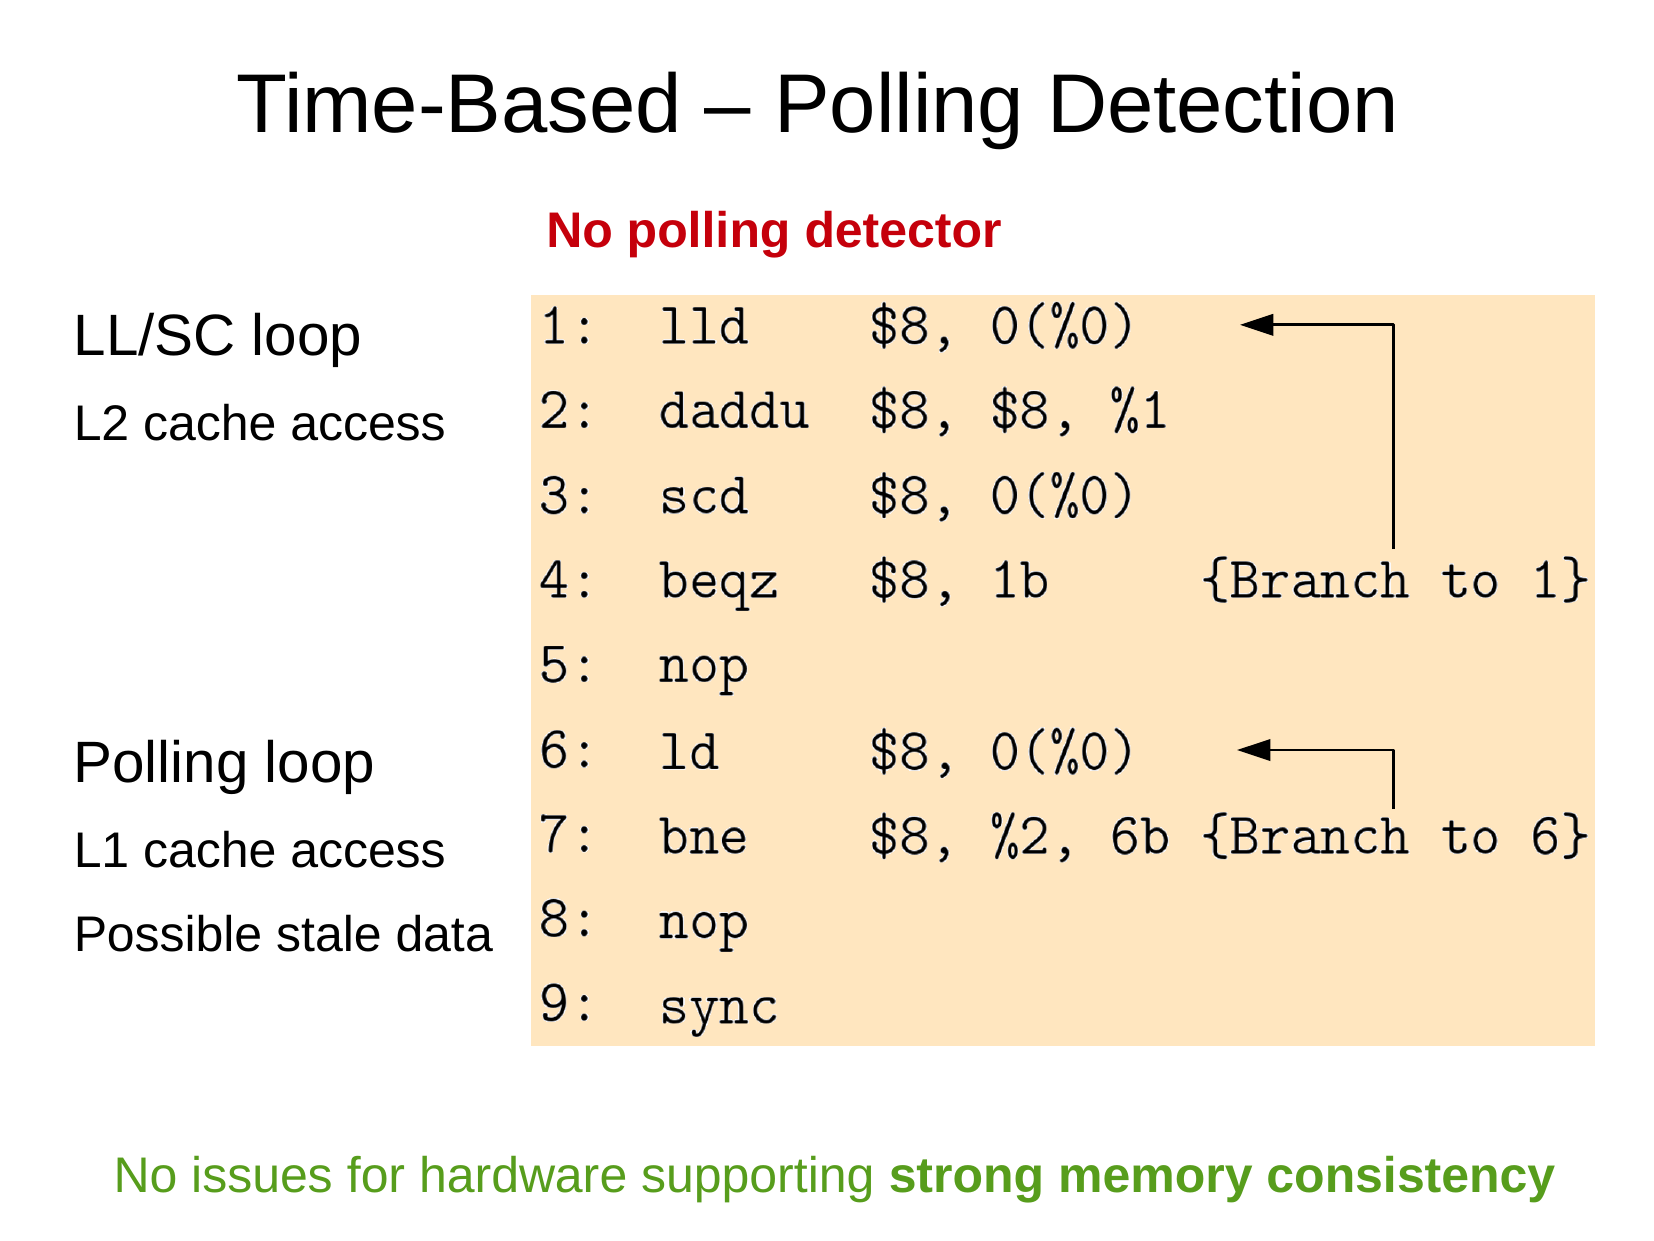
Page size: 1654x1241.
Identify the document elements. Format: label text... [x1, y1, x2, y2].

picture [531, 295, 1595, 1046]
text_box Polling loop L1 cache access Possible stale data [59, 722, 532, 970]
text_box LL/SC loop L2 cache access [59, 295, 532, 459]
text_box No issues for hardware supporting strong memory consistency [88, 1140, 1595, 1211]
title Time-Based – Polling Detection [59, 56, 1577, 150]
text_box No polling detector [531, 195, 1063, 266]
